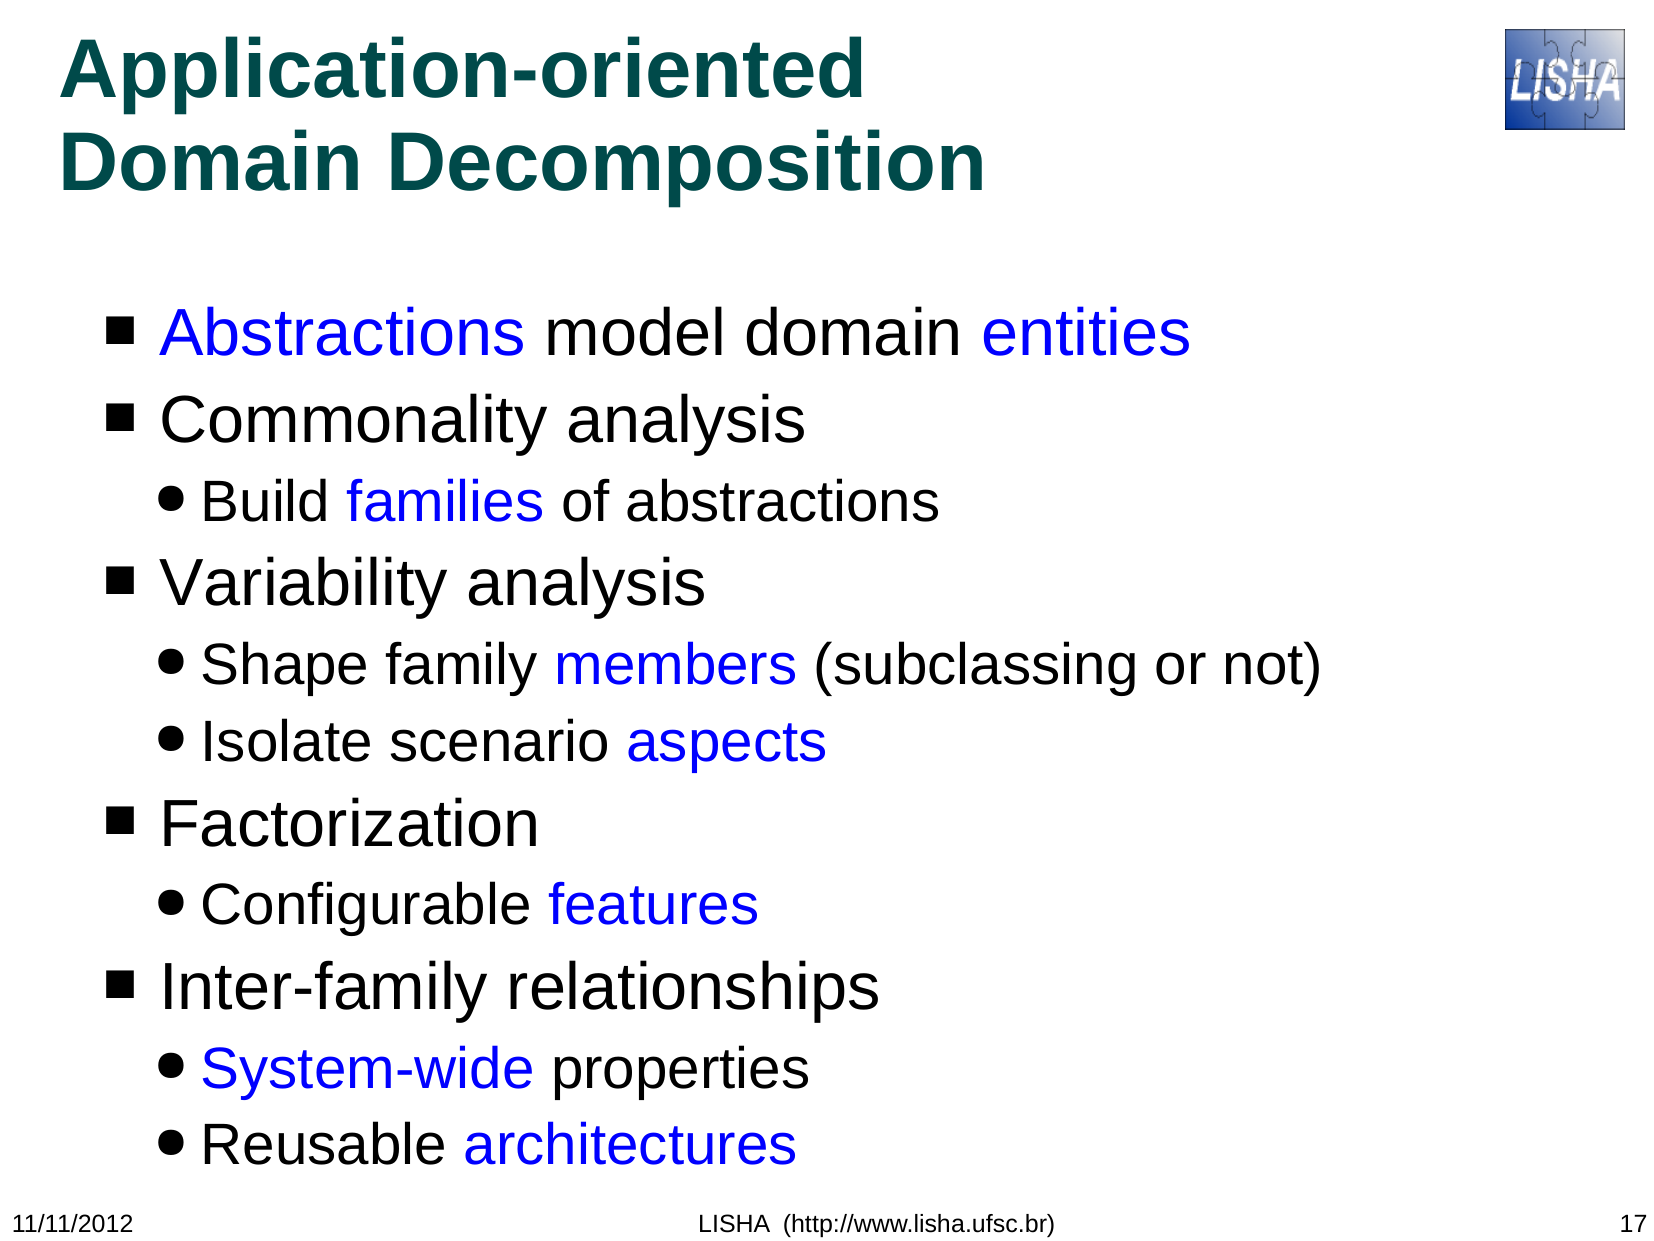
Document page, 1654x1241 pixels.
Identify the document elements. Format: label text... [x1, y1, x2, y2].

title Application-oriented Domain Decomposition [58, 11, 1463, 219]
list Abstractions model domain entities Commonality analysis Build families of abstractions Variability analysis Shape family members (subclassing or not) Isolate scenario aspects Factorization Configurable features Inter-family relationships System-wide properties Reusable architectures [59, 295, 1595, 1182]
picture [1505, 29, 1625, 130]
